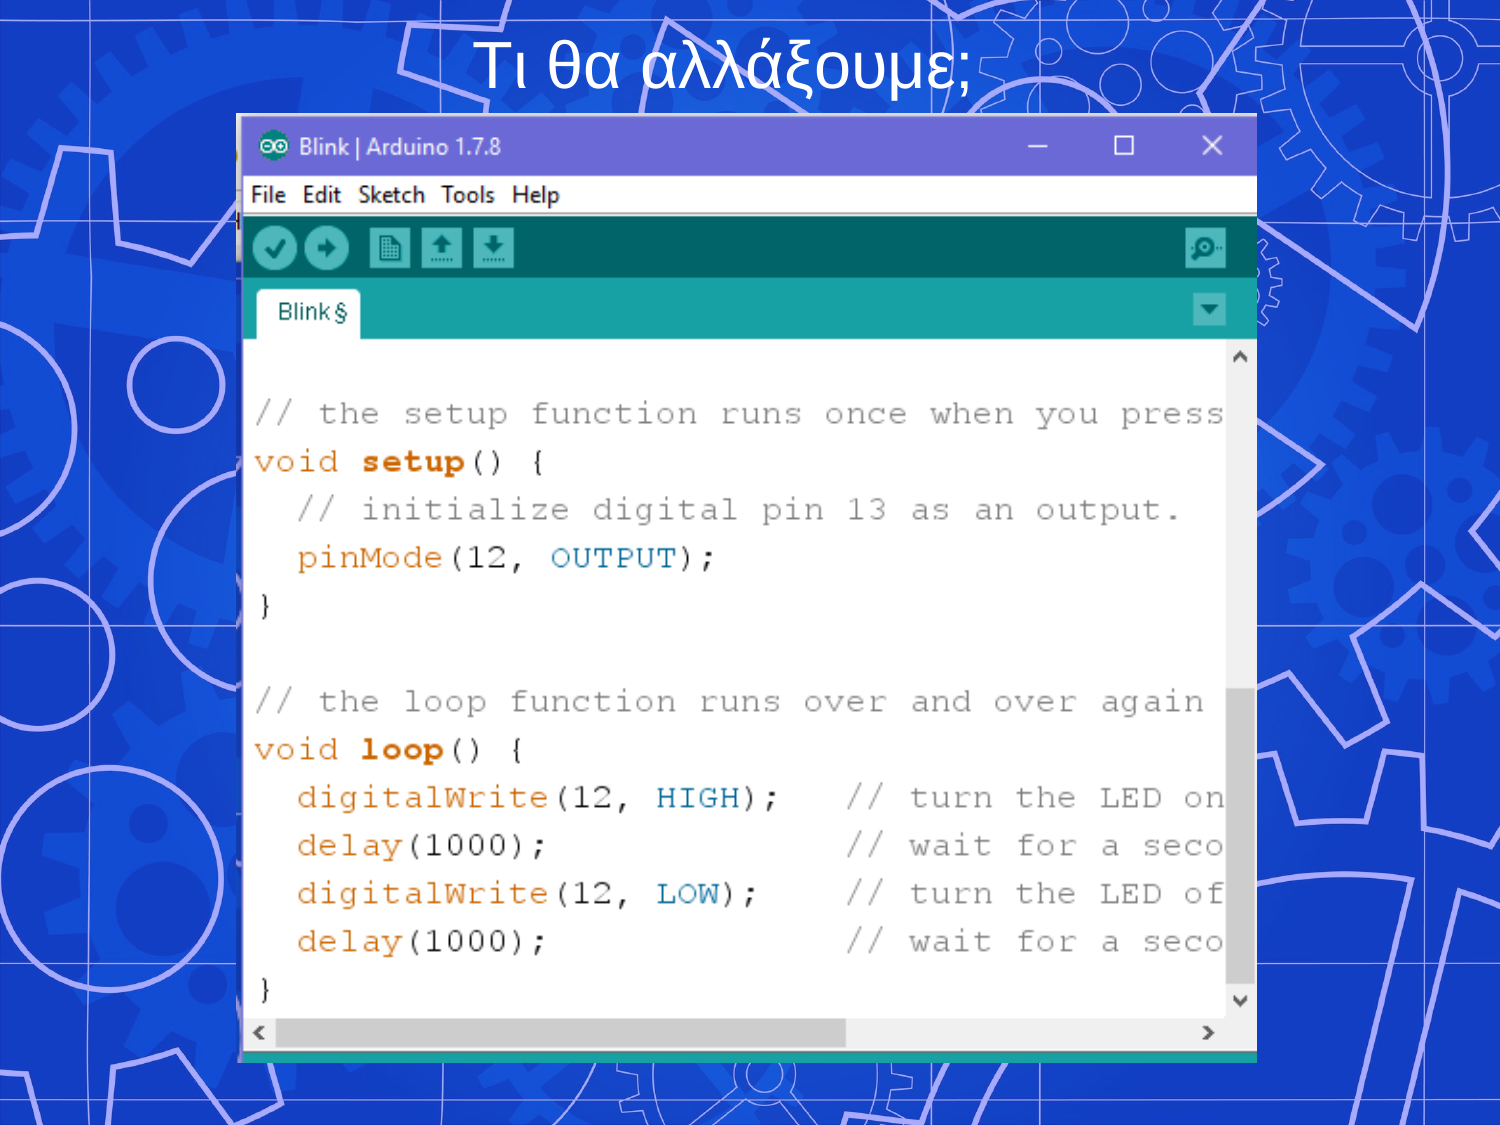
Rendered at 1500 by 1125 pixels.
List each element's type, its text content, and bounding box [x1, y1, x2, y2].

text_box Τι θα αλλάξουμε; [274, 14, 1173, 110]
picture [0, 0, 1500, 1125]
